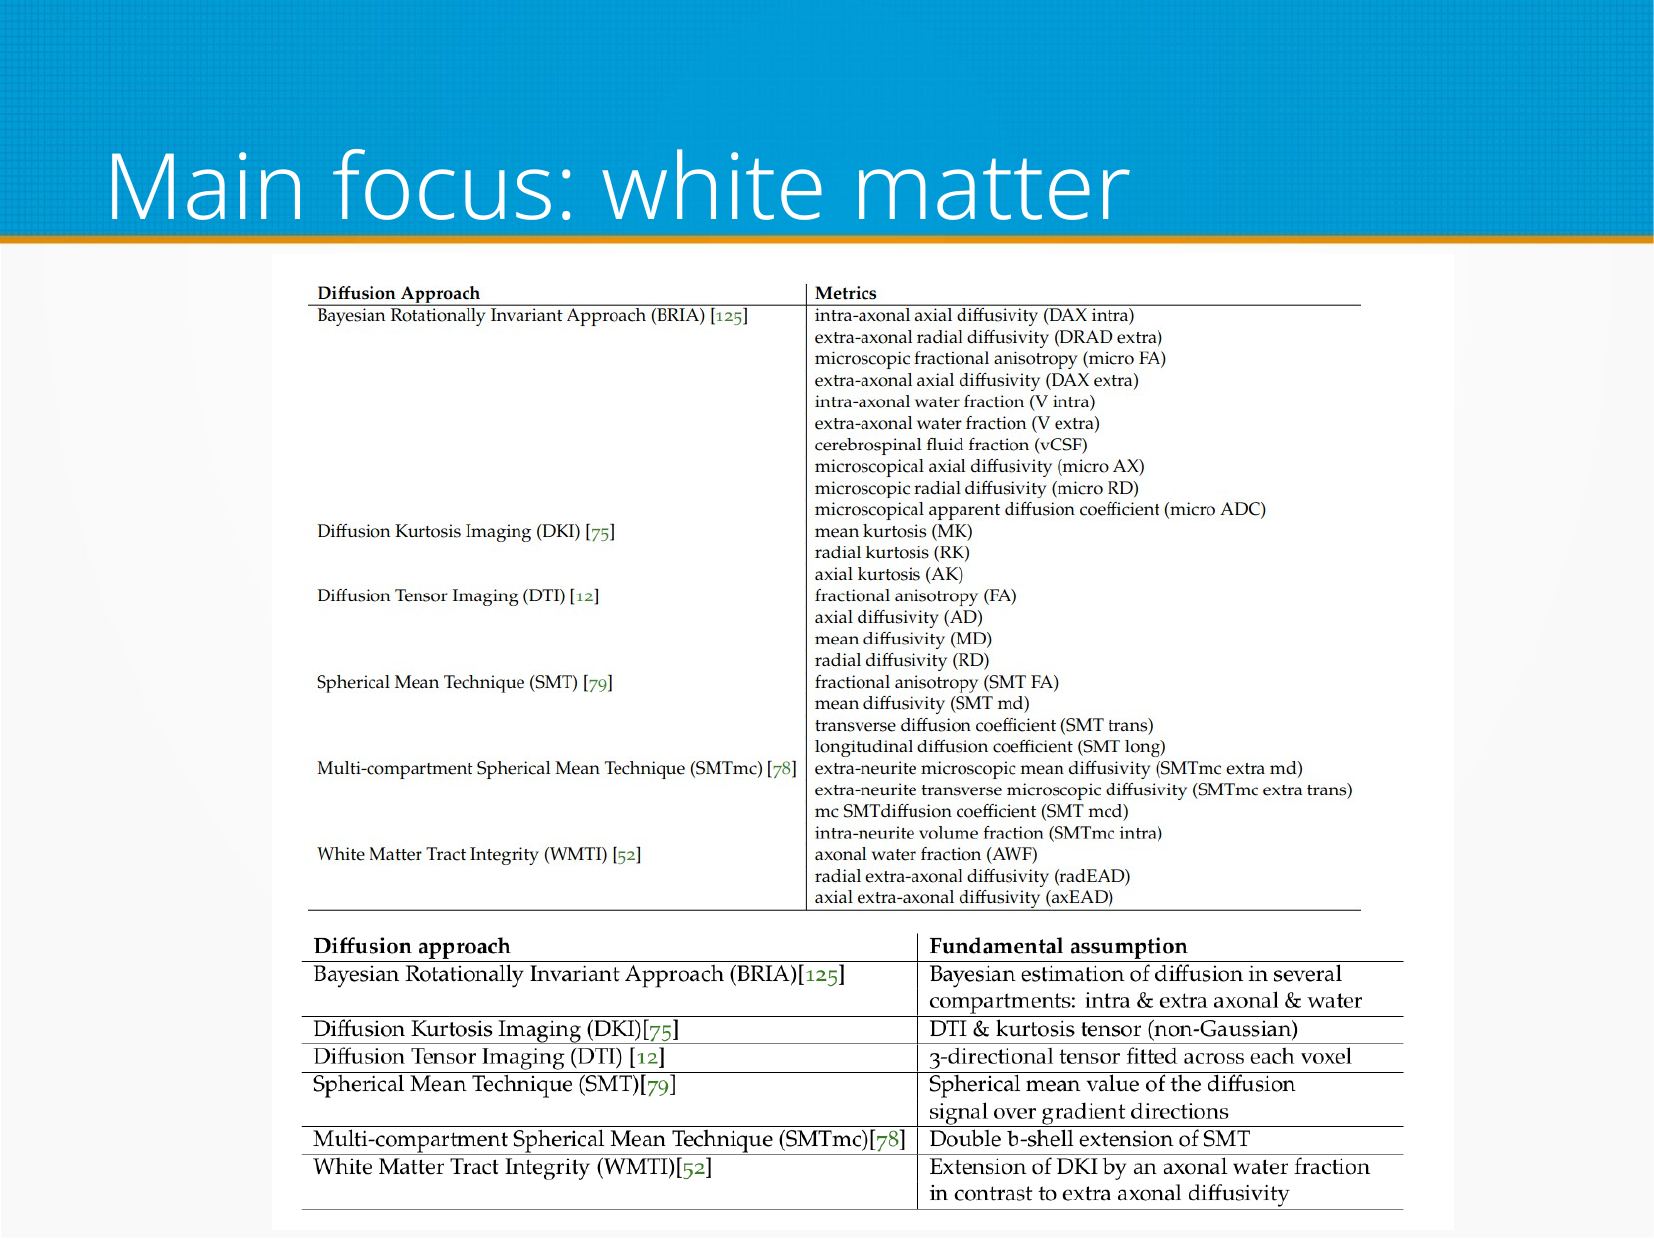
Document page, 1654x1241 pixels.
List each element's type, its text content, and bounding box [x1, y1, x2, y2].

text_box Main focus: white matter [88, 114, 1265, 237]
picture [0, 233, 1654, 1241]
